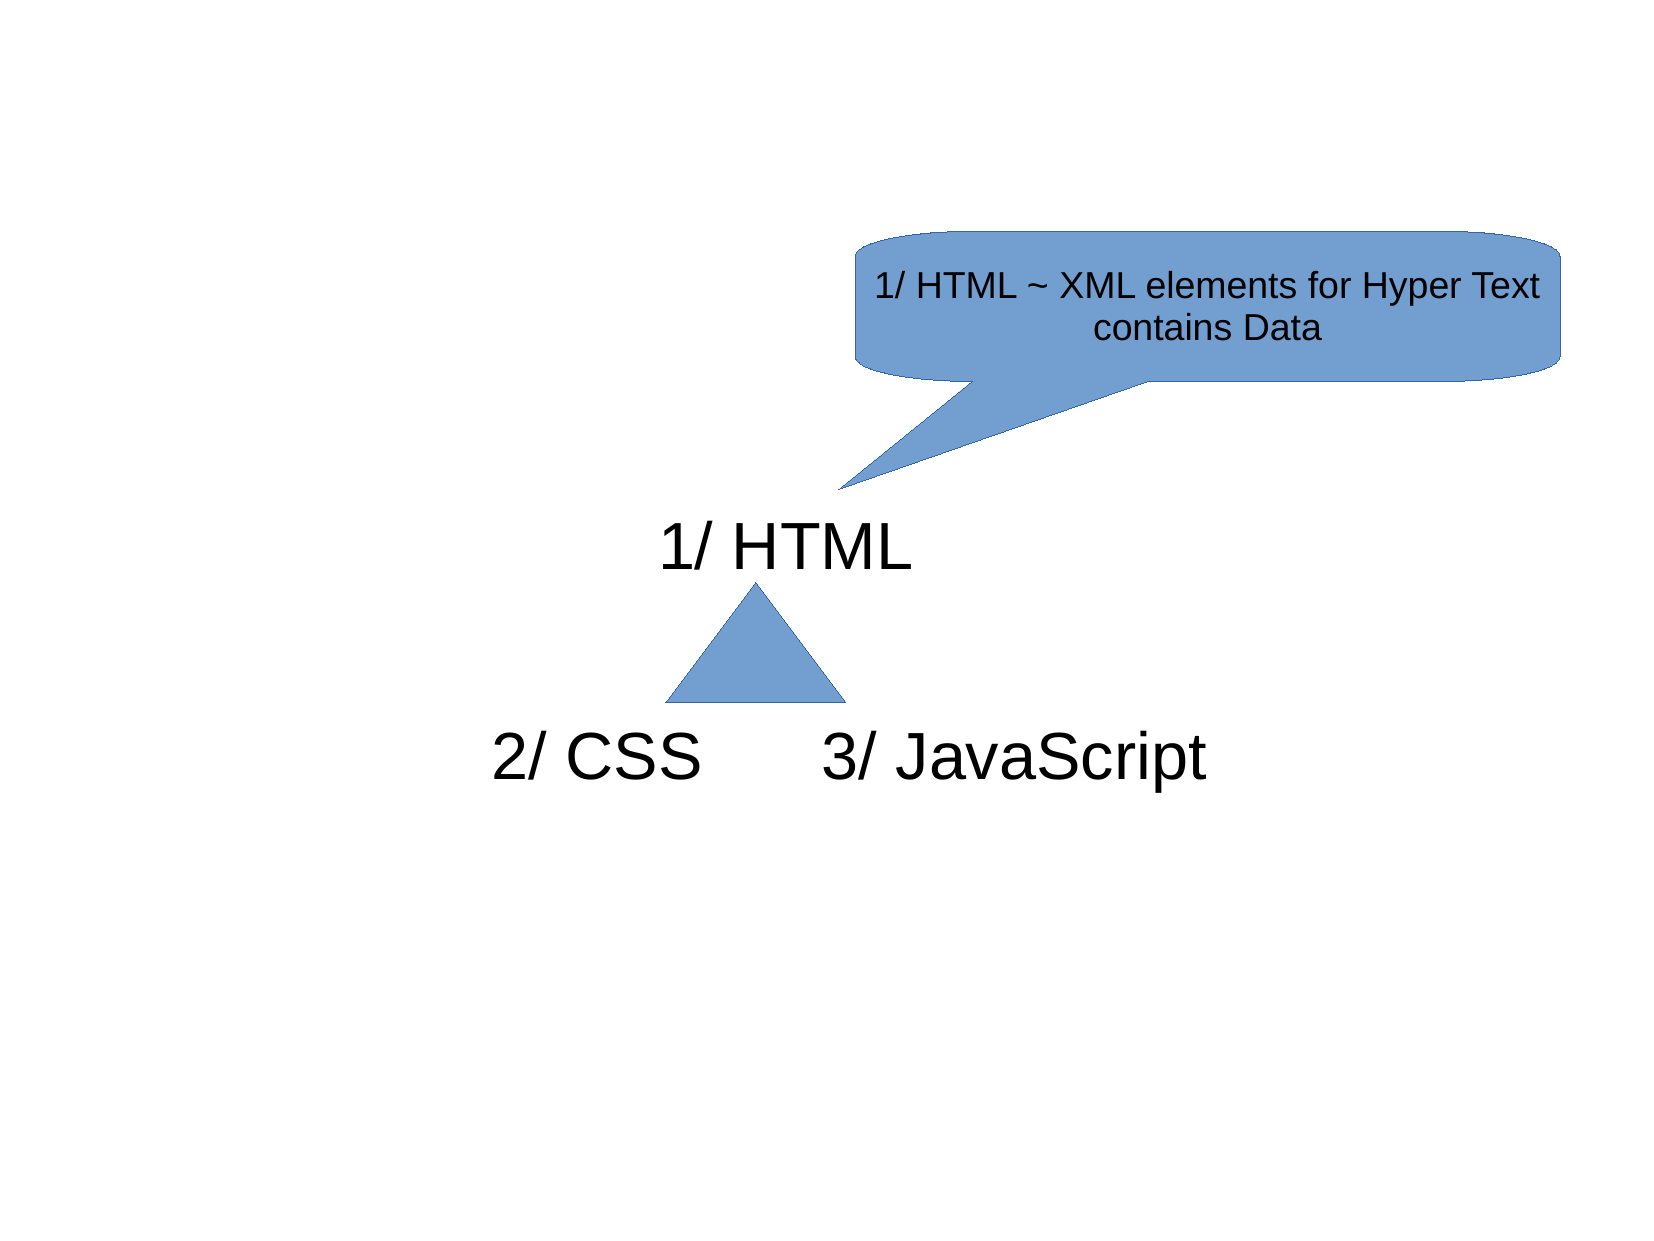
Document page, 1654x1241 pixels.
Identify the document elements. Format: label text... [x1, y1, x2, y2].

text_box [665, 582, 846, 703]
text_box 1/ HTML ~ XML elements for Hyper Text contains Data [838, 231, 1561, 490]
text_box 1/ HTML [643, 501, 942, 666]
text_box 2/ CSS [476, 711, 732, 876]
text_box 3/ JavaScript [806, 711, 1227, 876]
